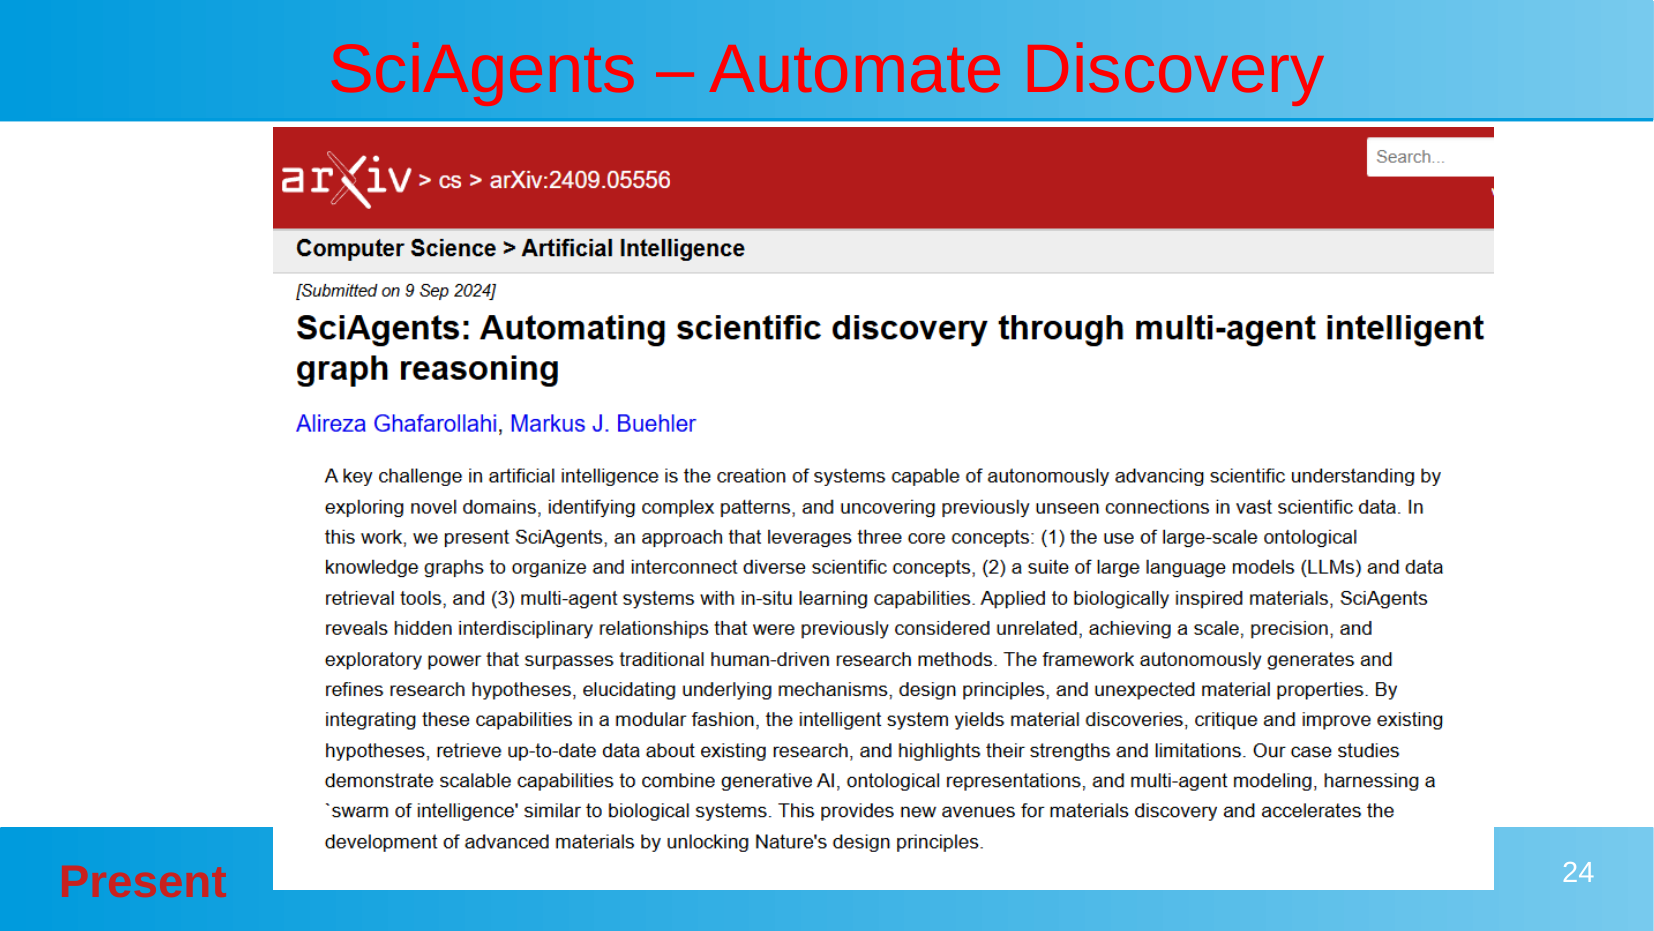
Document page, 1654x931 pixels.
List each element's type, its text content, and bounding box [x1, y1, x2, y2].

title SciAgents – Automate Discovery [59, 29, 1595, 108]
picture [273, 127, 1494, 890]
